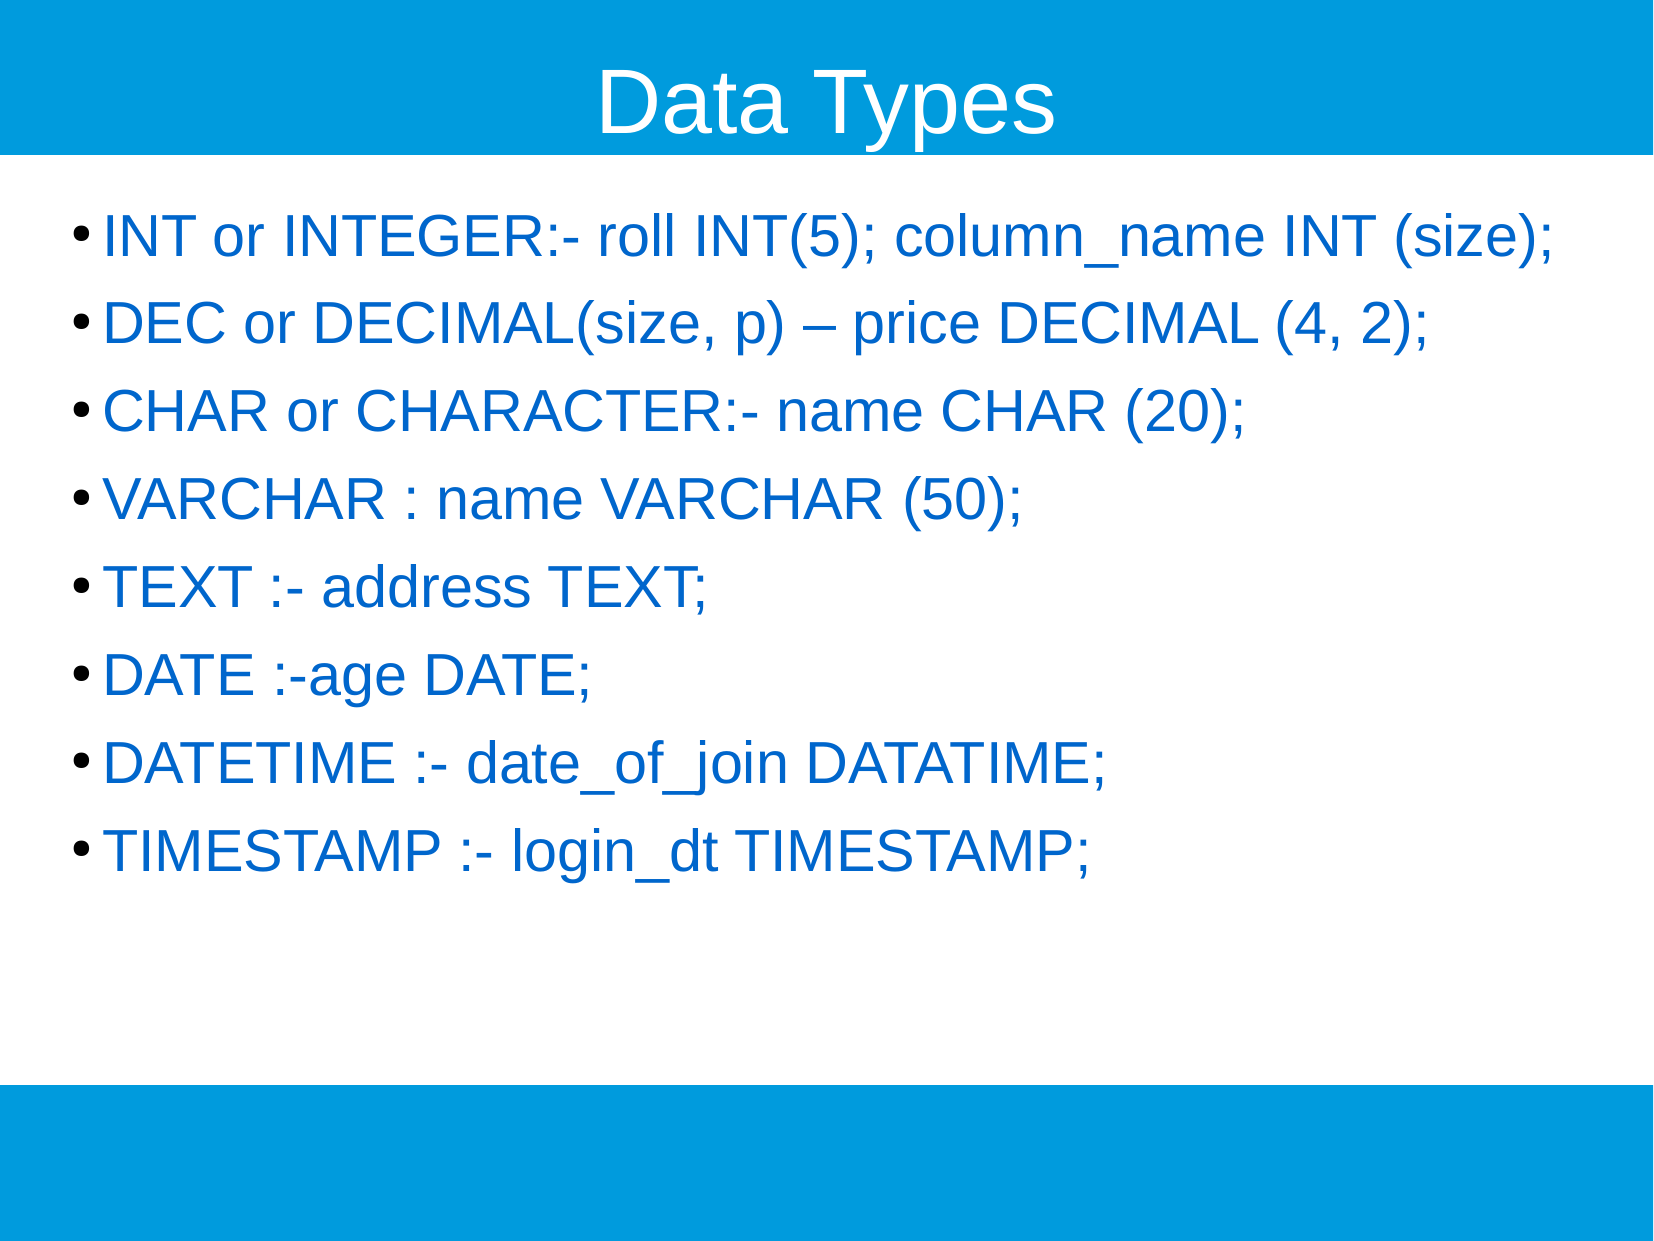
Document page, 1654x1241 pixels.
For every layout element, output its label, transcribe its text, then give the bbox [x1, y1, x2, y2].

list INT or INTEGER:- roll INT(5); column_name INT (size); DEC or DECIMAL(size, p) – price DECIMAL (4, 2); CHAR or CHARACTER:- name CHAR (20); VARCHAR : name VARCHAR (50); TEXT :- address TEXT; DATE :-age DATE; DATETIME :- date_of_join DATATIME; TIMESTAMP :- login_dt TIMESTAMP; [70, 202, 1559, 922]
title Data Types [82, 49, 1571, 155]
